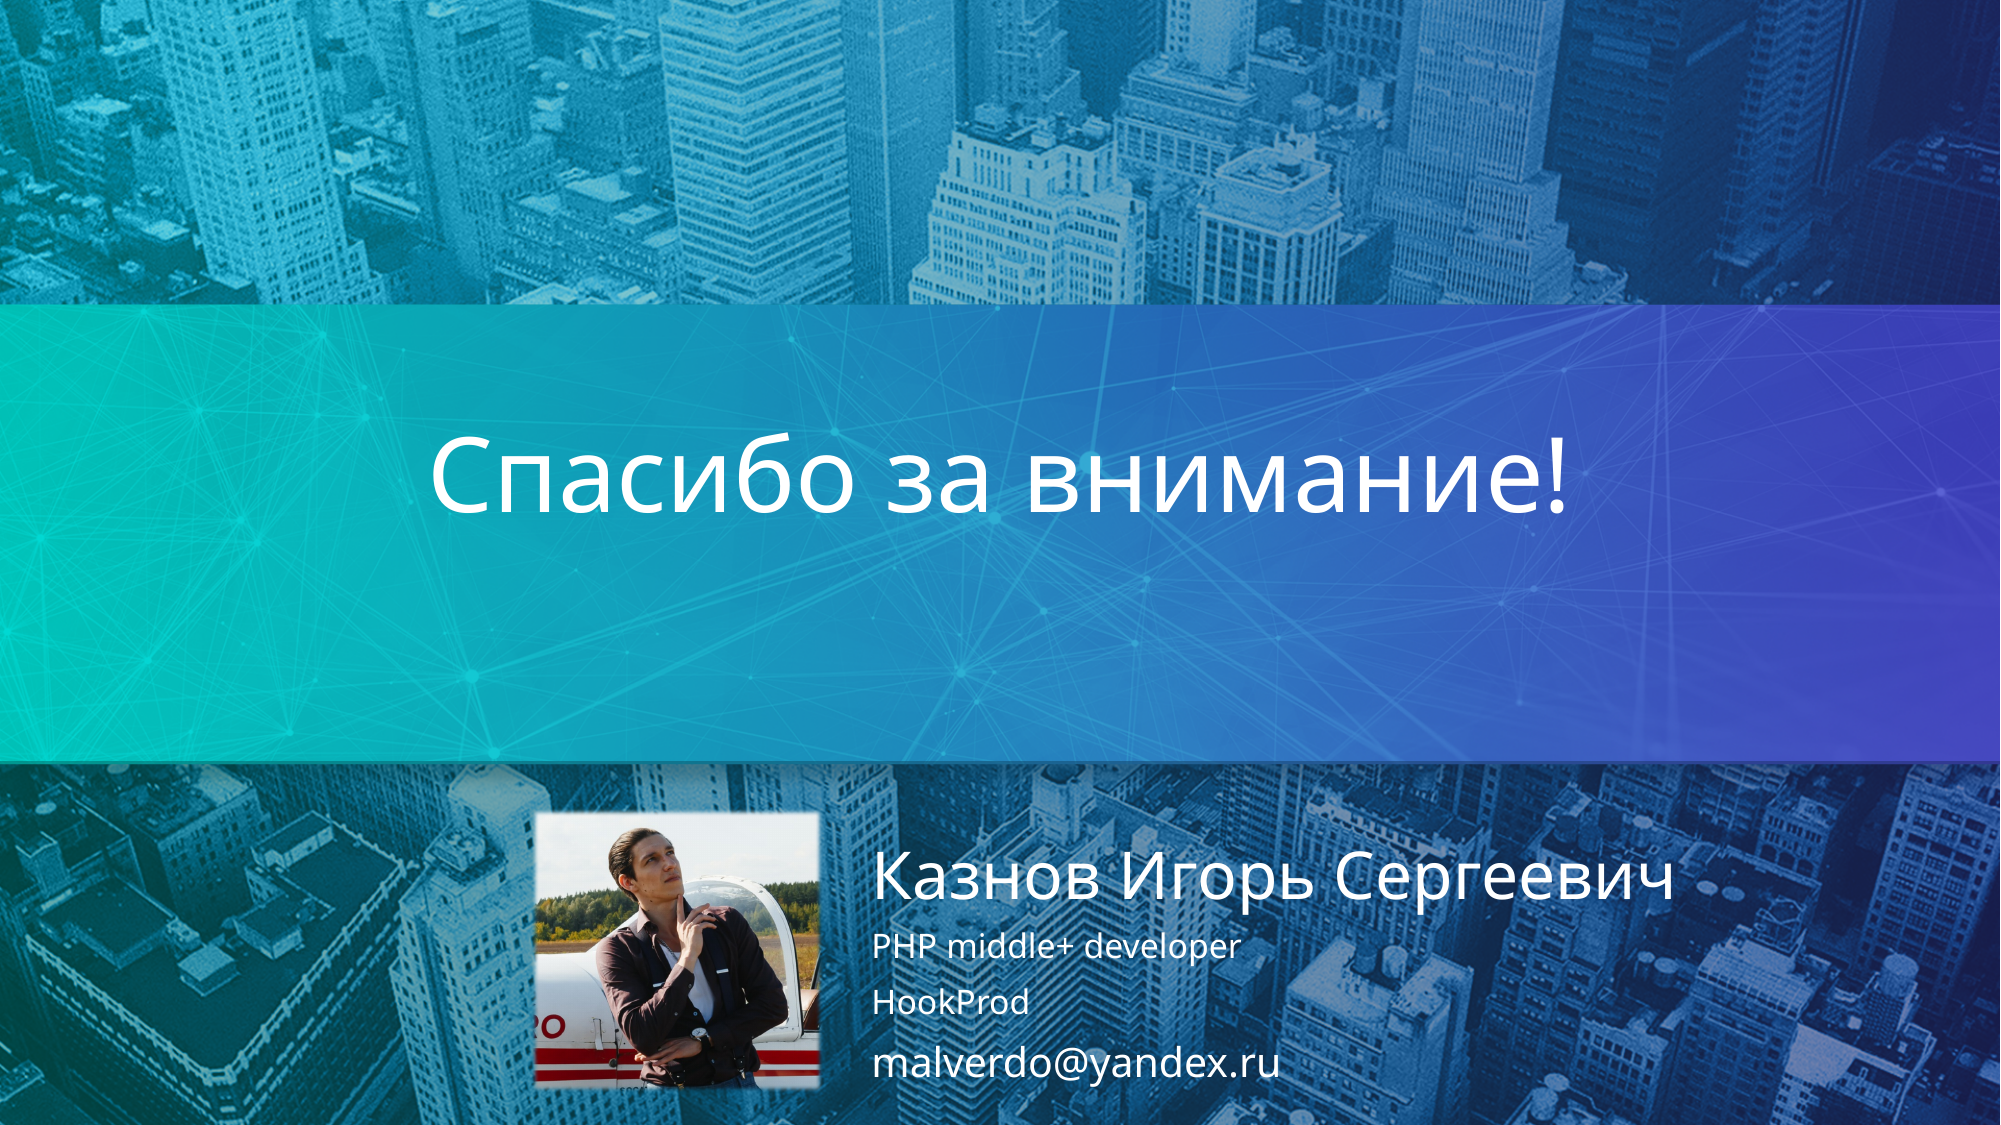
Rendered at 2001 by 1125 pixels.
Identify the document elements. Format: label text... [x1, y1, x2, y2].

list PHP middle+ developer [856, 917, 1932, 968]
picture [0, 305, 2000, 761]
text_box Спасибо за внимание! [8, 427, 1992, 640]
text_box [0, 761, 2000, 1125]
list malverdo@yandex.ru [856, 1028, 1932, 1080]
list HookProd [856, 973, 1932, 1025]
list Казнов Игорь Сергеевич [856, 825, 1932, 912]
text_box [0, 0, 2000, 305]
picture [531, 809, 823, 1093]
